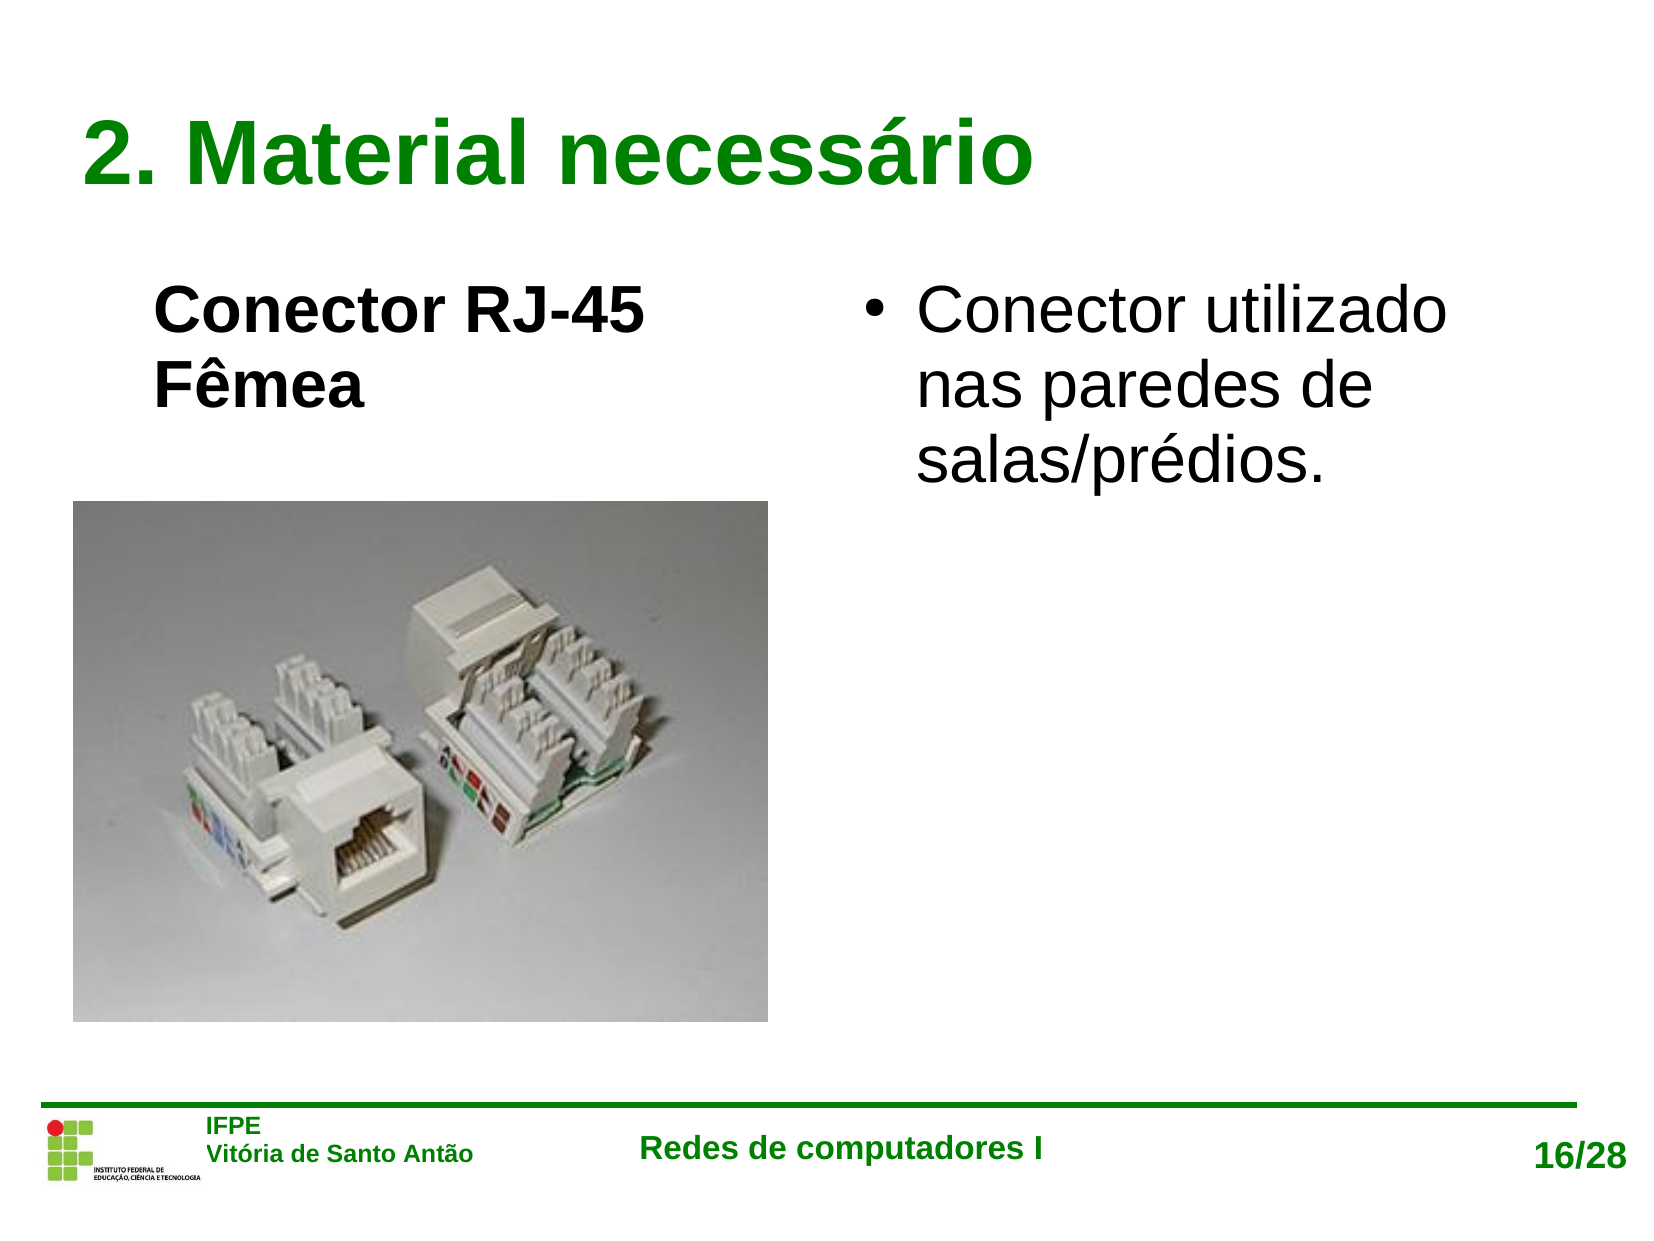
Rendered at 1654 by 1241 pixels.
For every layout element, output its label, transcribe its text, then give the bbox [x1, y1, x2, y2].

list Conector utilizado nas paredes de salas/prédios. [845, 272, 1572, 1091]
picture [73, 501, 768, 1022]
picture [39, 1111, 207, 1191]
list Conector RJ-45 Fêmea [82, 272, 809, 663]
title 2. Material necessário [82, 49, 1571, 257]
